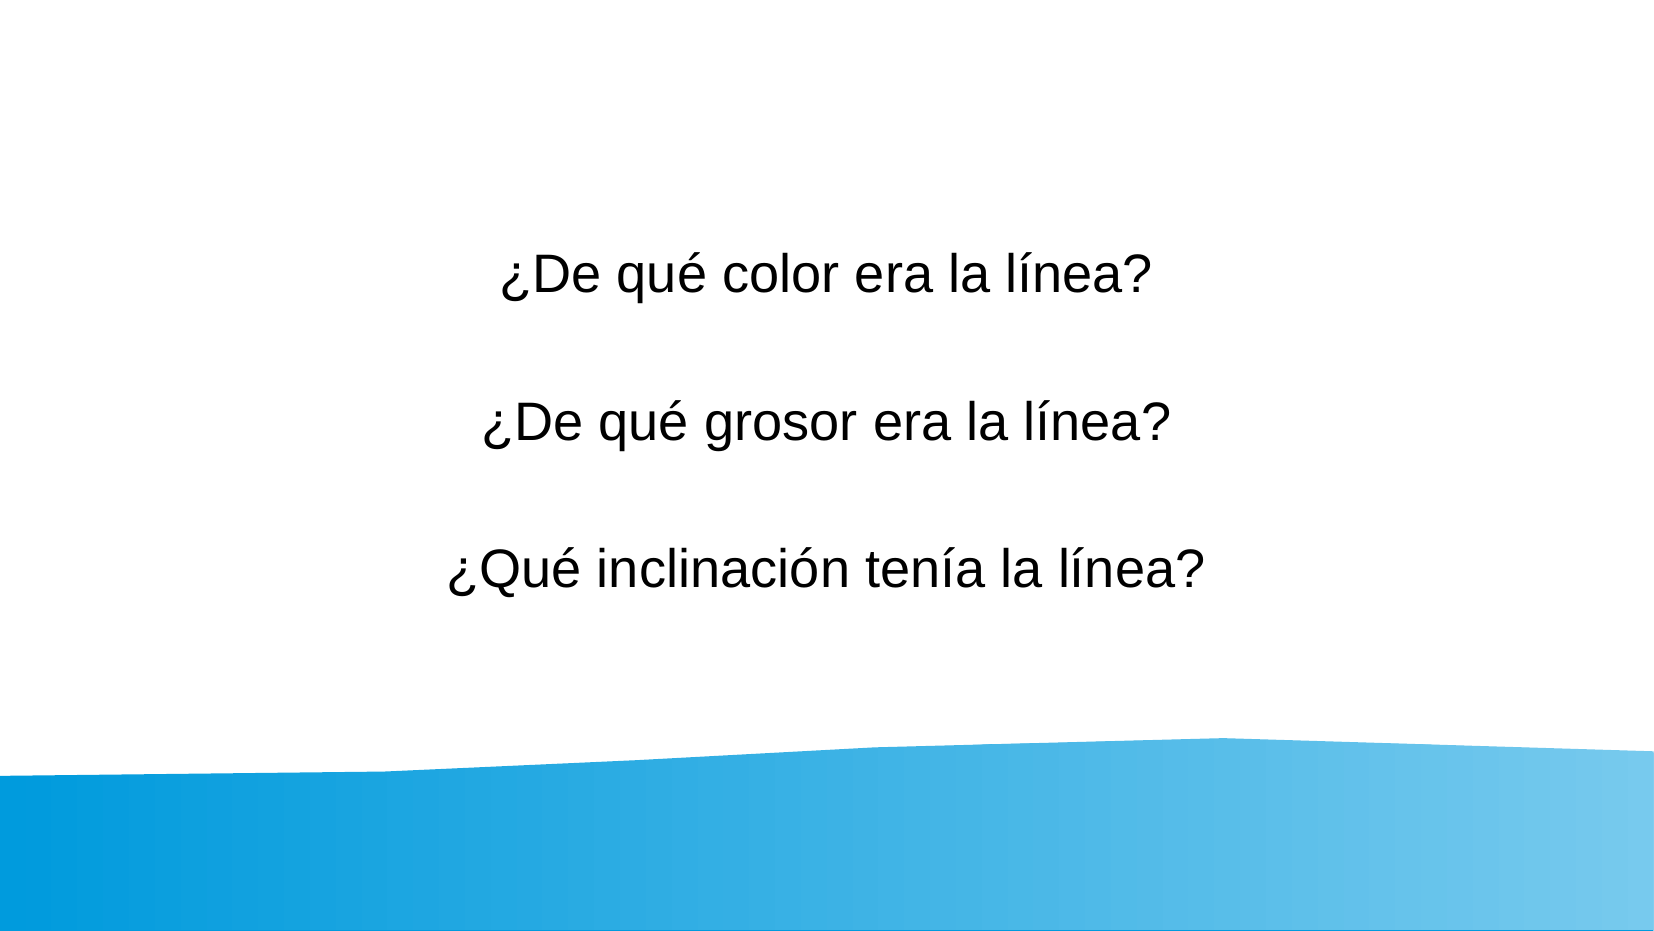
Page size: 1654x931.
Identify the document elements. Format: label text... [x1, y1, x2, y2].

text_box ¿Qué inclinación tenía la línea? [431, 531, 1222, 607]
text_box ¿De qué color era la línea? [484, 236, 1170, 312]
text_box ¿De qué grosor era la línea? [466, 383, 1188, 460]
